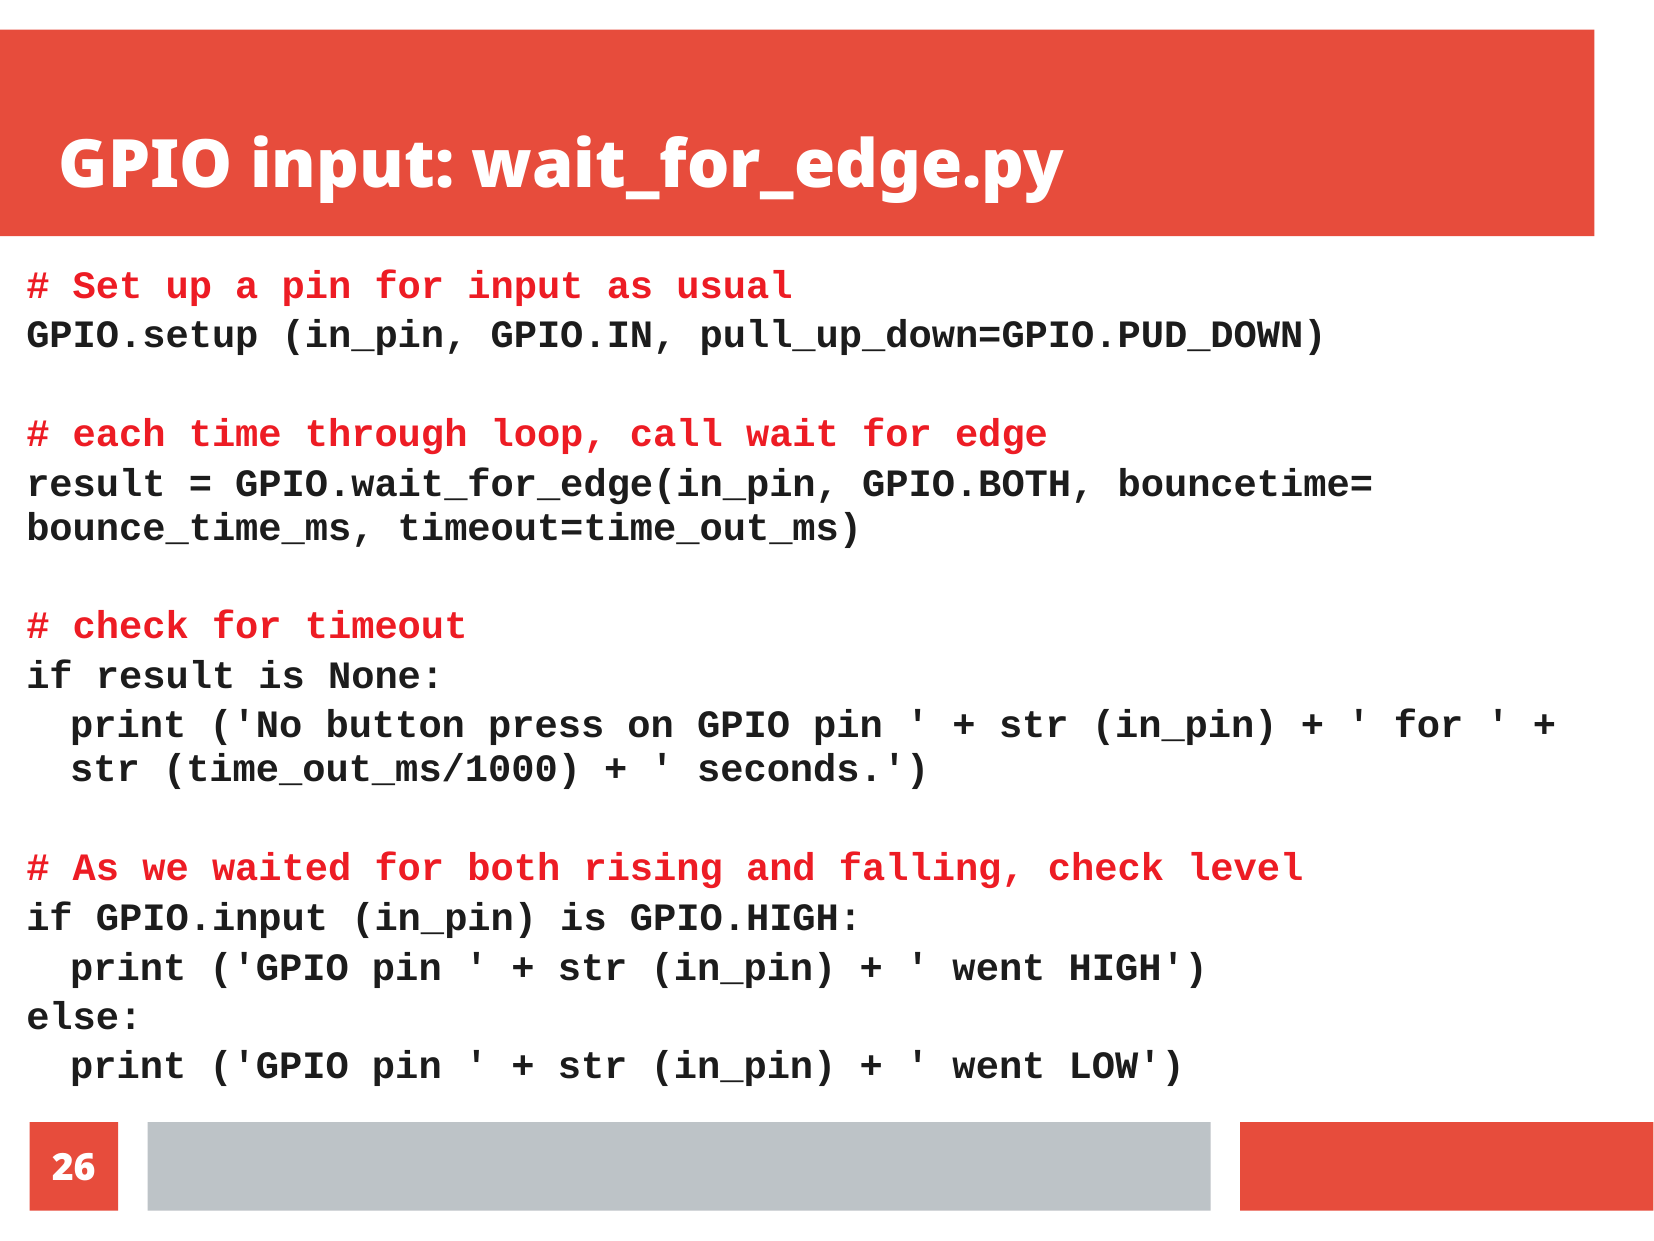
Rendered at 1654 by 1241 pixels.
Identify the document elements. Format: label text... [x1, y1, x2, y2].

title GPIO input: wait_for_edge.py [59, 59, 1595, 207]
list # Set up a pin for input as usual GPIO.setup (in_pin, GPIO.IN, pull_up_down=GPIO.PUD_DOWN) # each time through loop, call wait for edge result = GPIO.wait_for_edge(in_pin, GPIO.BOTH, bouncetime= bounce_time_ms, timeout=time_out_ms) # check for timeout if result is None: print ('No button press on GPIO pin ' + str (in_pin) + ' for ' + str (time_out_ms/1000) + ' seconds.') # As we waited for both rising and falling, check level if GPIO.input (in_pin) is GPIO.HIGH: print ('GPIO pin ' + str (in_pin) + ' went HIGH') else: print ('GPIO pin ' + str (in_pin) + ' went LOW') [26, 265, 1635, 1093]
